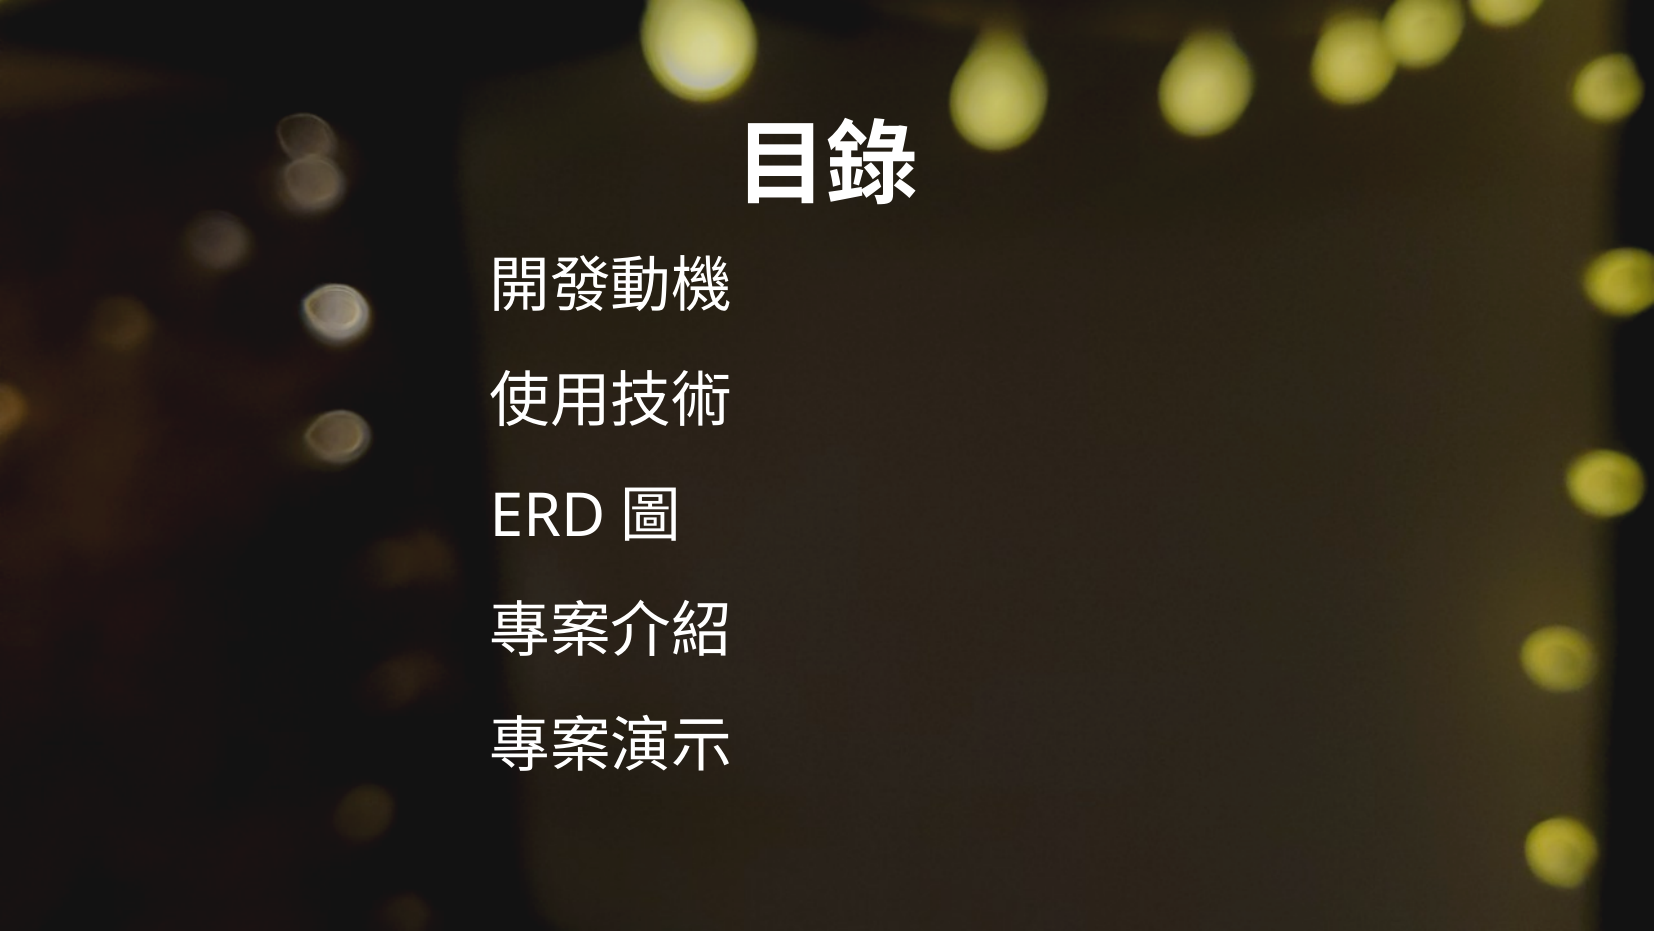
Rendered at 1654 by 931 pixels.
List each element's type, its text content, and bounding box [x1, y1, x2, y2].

list 開發動機 使用技術 ERD圖 專案介紹 專案演示 [425, 236, 1583, 787]
picture [0, 0, 1654, 931]
title 目錄 [82, 78, 1571, 234]
